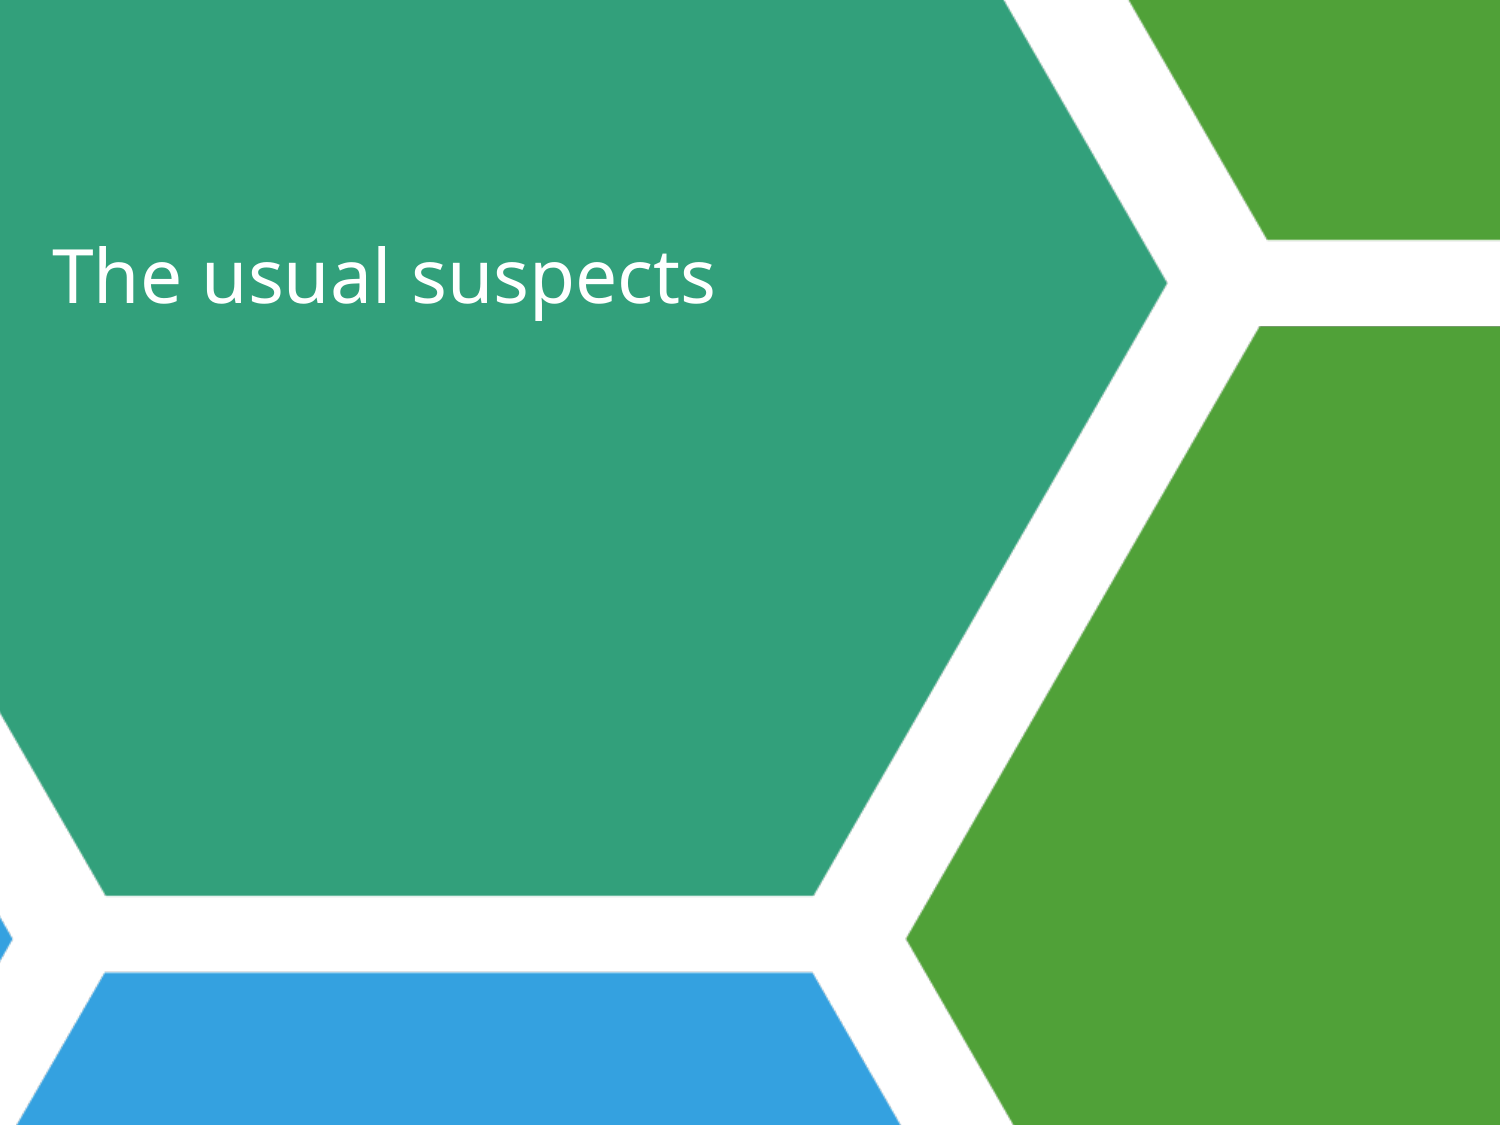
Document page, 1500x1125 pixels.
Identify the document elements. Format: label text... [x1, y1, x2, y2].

title The usual suspects [52, 147, 1099, 401]
picture [0, 0, 1500, 1125]
